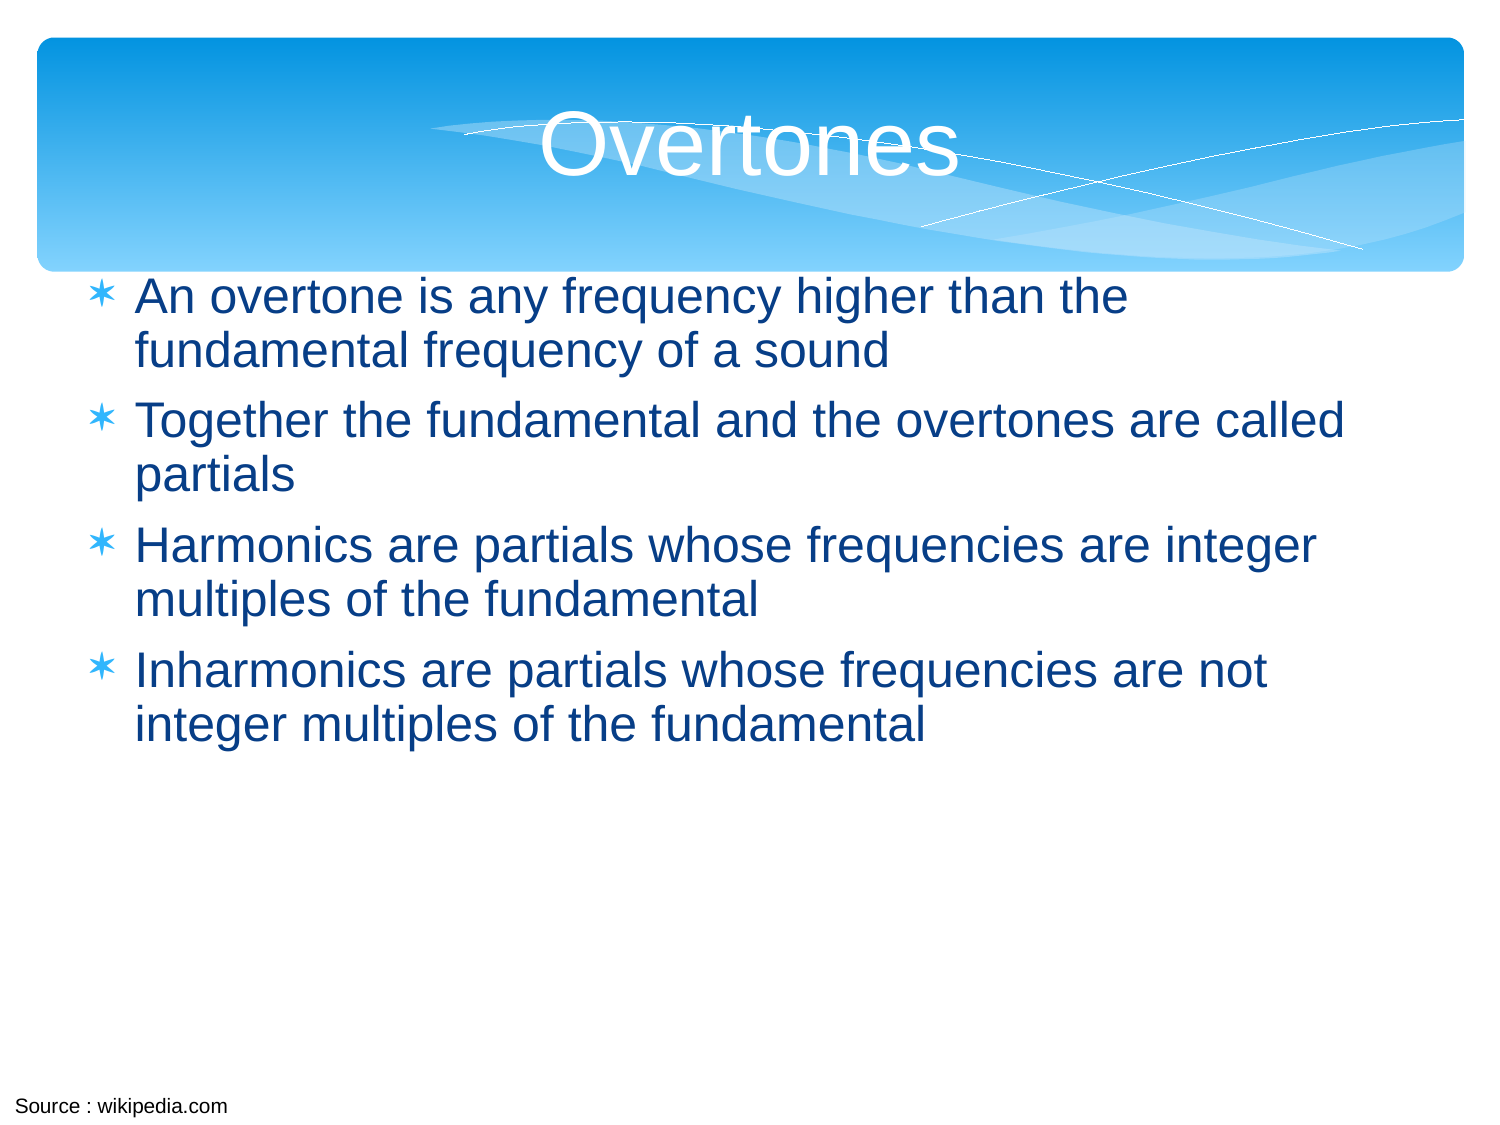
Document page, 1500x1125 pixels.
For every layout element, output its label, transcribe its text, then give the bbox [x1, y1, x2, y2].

text_box Source : wikipedia.com [0, 1084, 285, 1125]
title Overtones [75, 45, 1426, 233]
list An overtone is any frequency higher than the fundamental frequency of a sound Together the fundamental and the overtones are called partials Harmonics are partials whose frequencies are integer multiples of the fundamental Inharmonics are partials whose frequencies are not integer multiples of the fundamental [75, 262, 1426, 1005]
